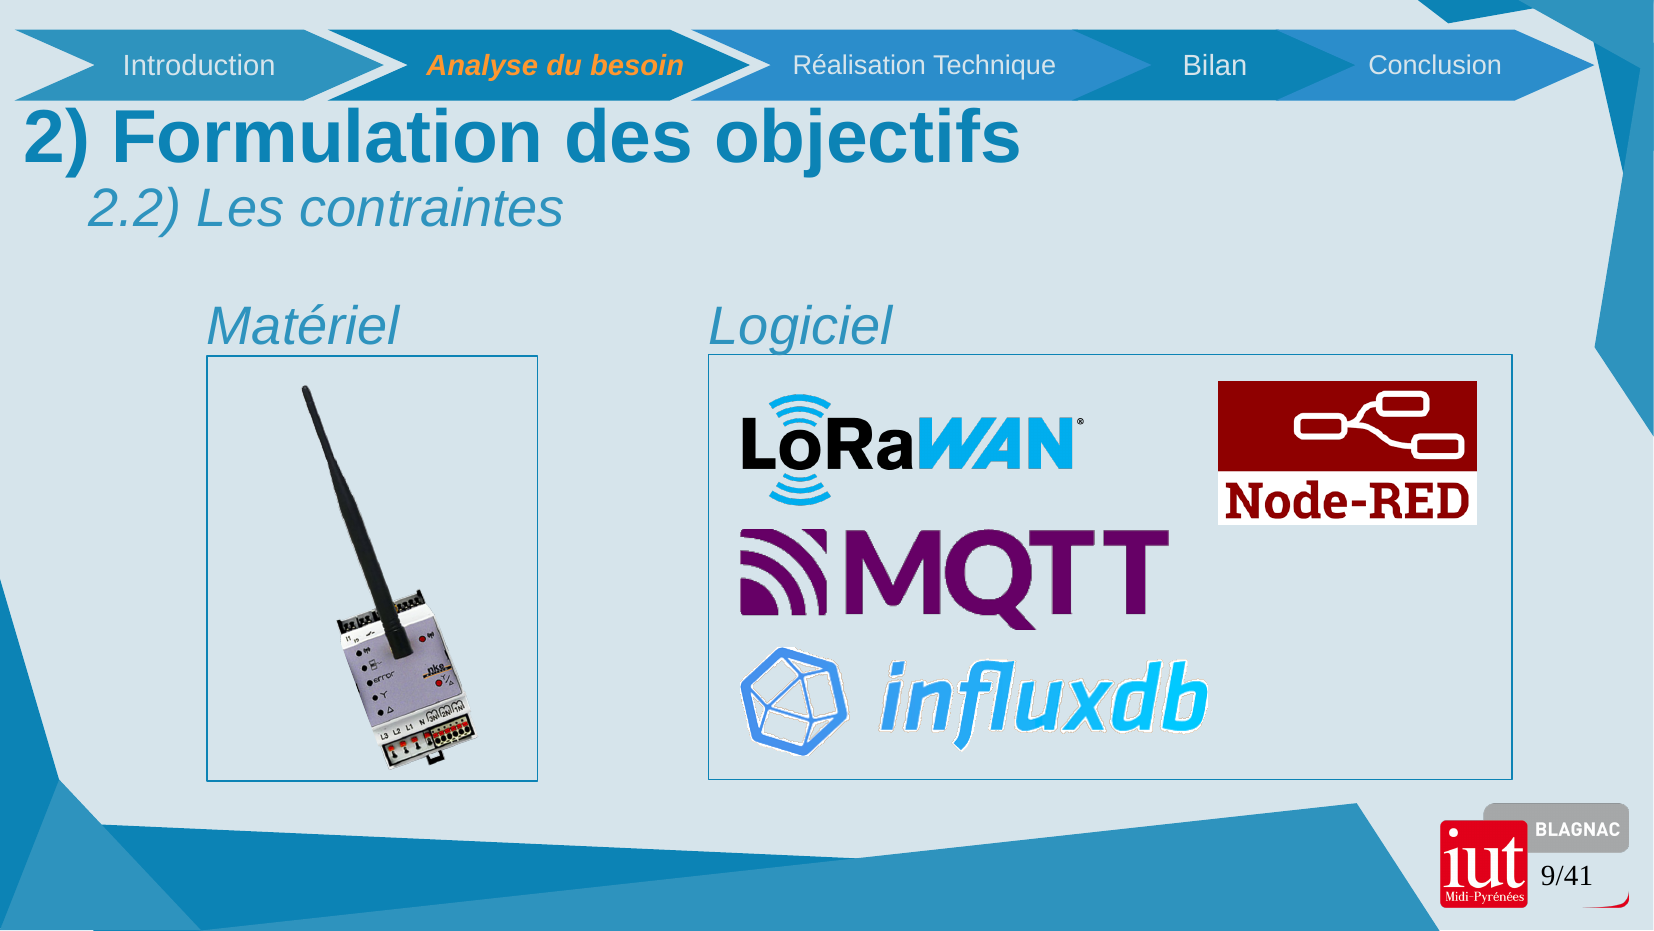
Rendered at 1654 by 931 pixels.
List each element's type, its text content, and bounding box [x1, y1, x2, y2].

text_box Conclusion [1275, 29, 1595, 101]
text_box Introduction [14, 29, 384, 101]
picture [1176, 691, 1195, 721]
picture [740, 647, 1208, 756]
text_box Réalisation Technique [690, 29, 1149, 101]
picture [1218, 381, 1477, 525]
picture [1440, 803, 1629, 908]
picture [740, 381, 1109, 517]
picture [740, 529, 1169, 630]
title 2.2) Les contraintes [88, 177, 1388, 238]
title Matériel [206, 295, 420, 355]
title Logiciel [708, 295, 922, 356]
picture [250, 362, 488, 779]
text_box Analyse du besoin [327, 29, 751, 101]
text_box Bilan [1071, 29, 1353, 101]
title 2) Formulation des objectifs [23, 94, 1512, 179]
